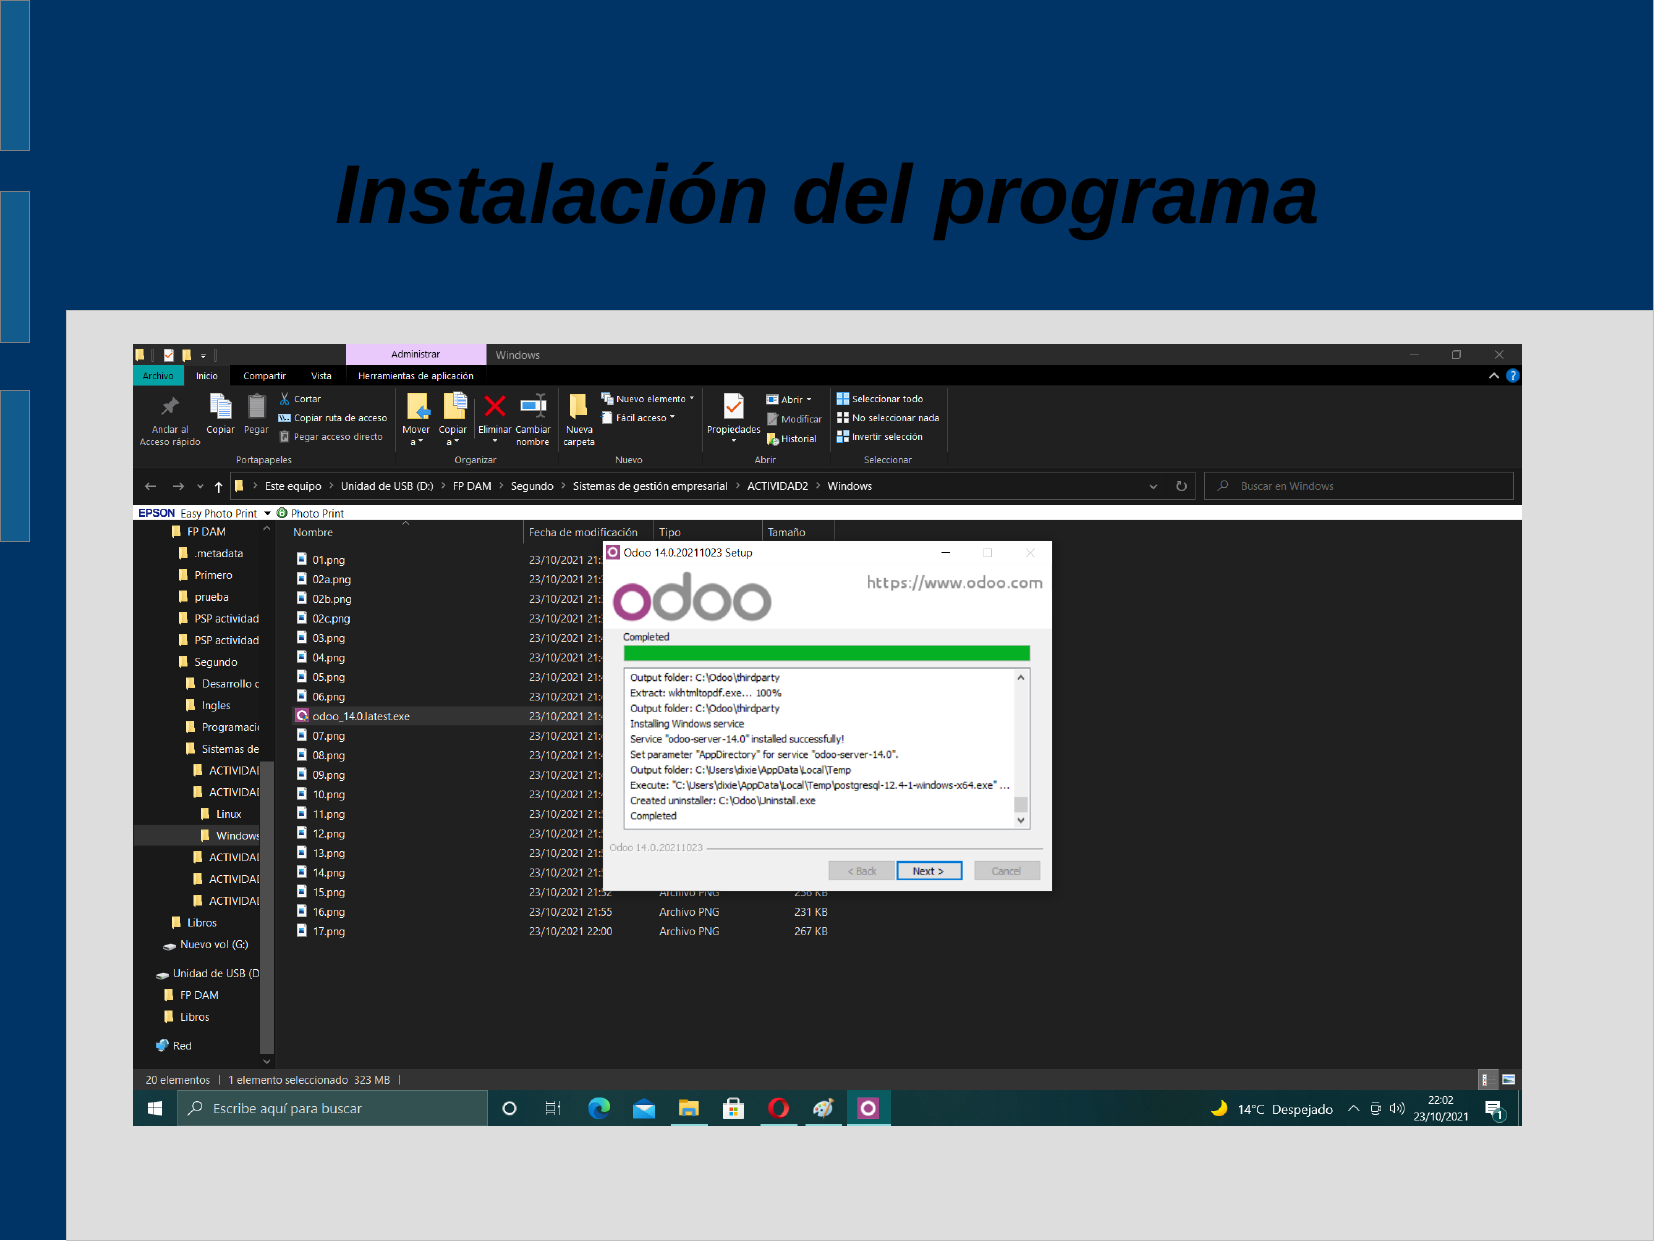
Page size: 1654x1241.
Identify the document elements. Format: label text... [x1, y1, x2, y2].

picture [133, 344, 1522, 1126]
title Instalación del programa [121, 91, 1534, 299]
